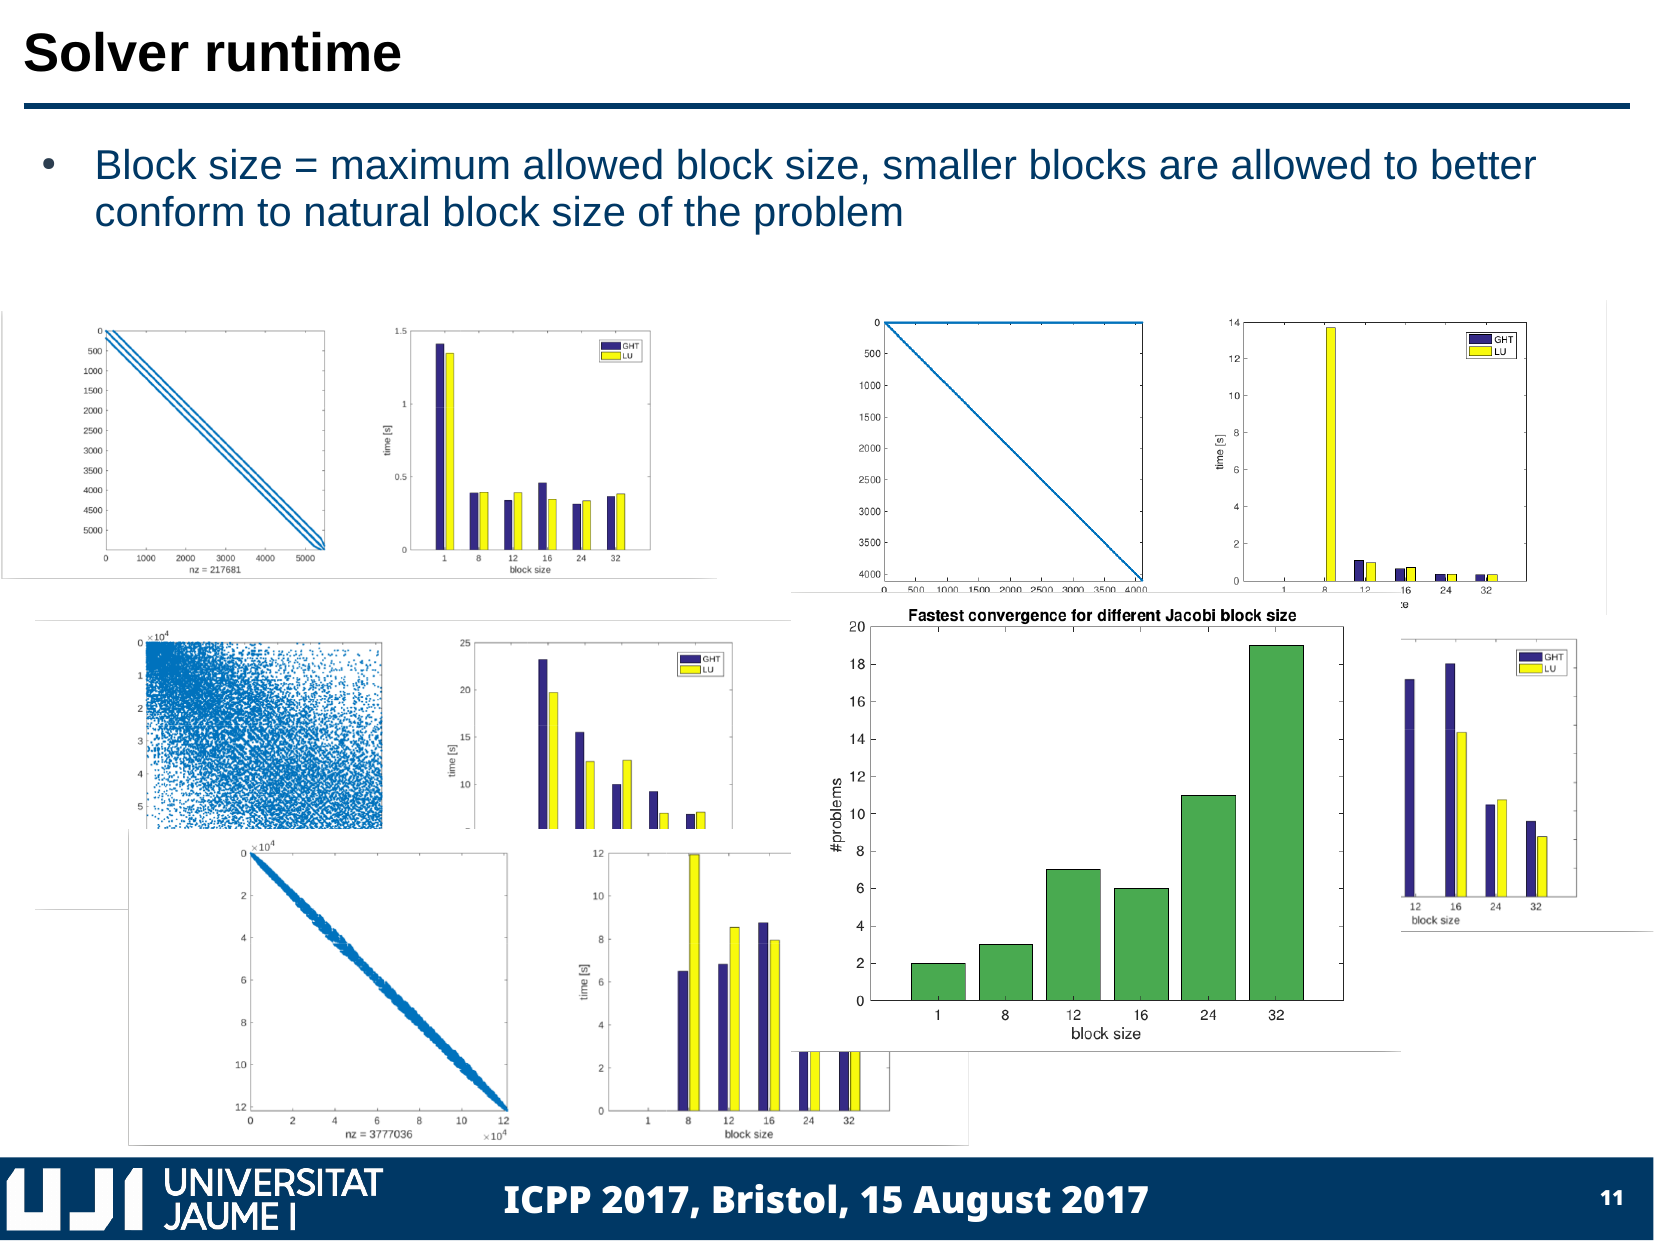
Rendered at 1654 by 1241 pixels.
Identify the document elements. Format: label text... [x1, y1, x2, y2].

list Block size = maximum allowed block size, smaller blocks are allowed to better conform to natural block size of the problem [969, 932, 1630, 1134]
title Solver runtime [23, 0, 1630, 107]
list Block size = maximum allowed block size, smaller blocks are allowed to better conform to natural block size of the problem [23, 141, 1630, 1134]
picture [1, 311, 717, 579]
picture [35, 300, 1654, 1146]
picture [0, 1158, 390, 1241]
